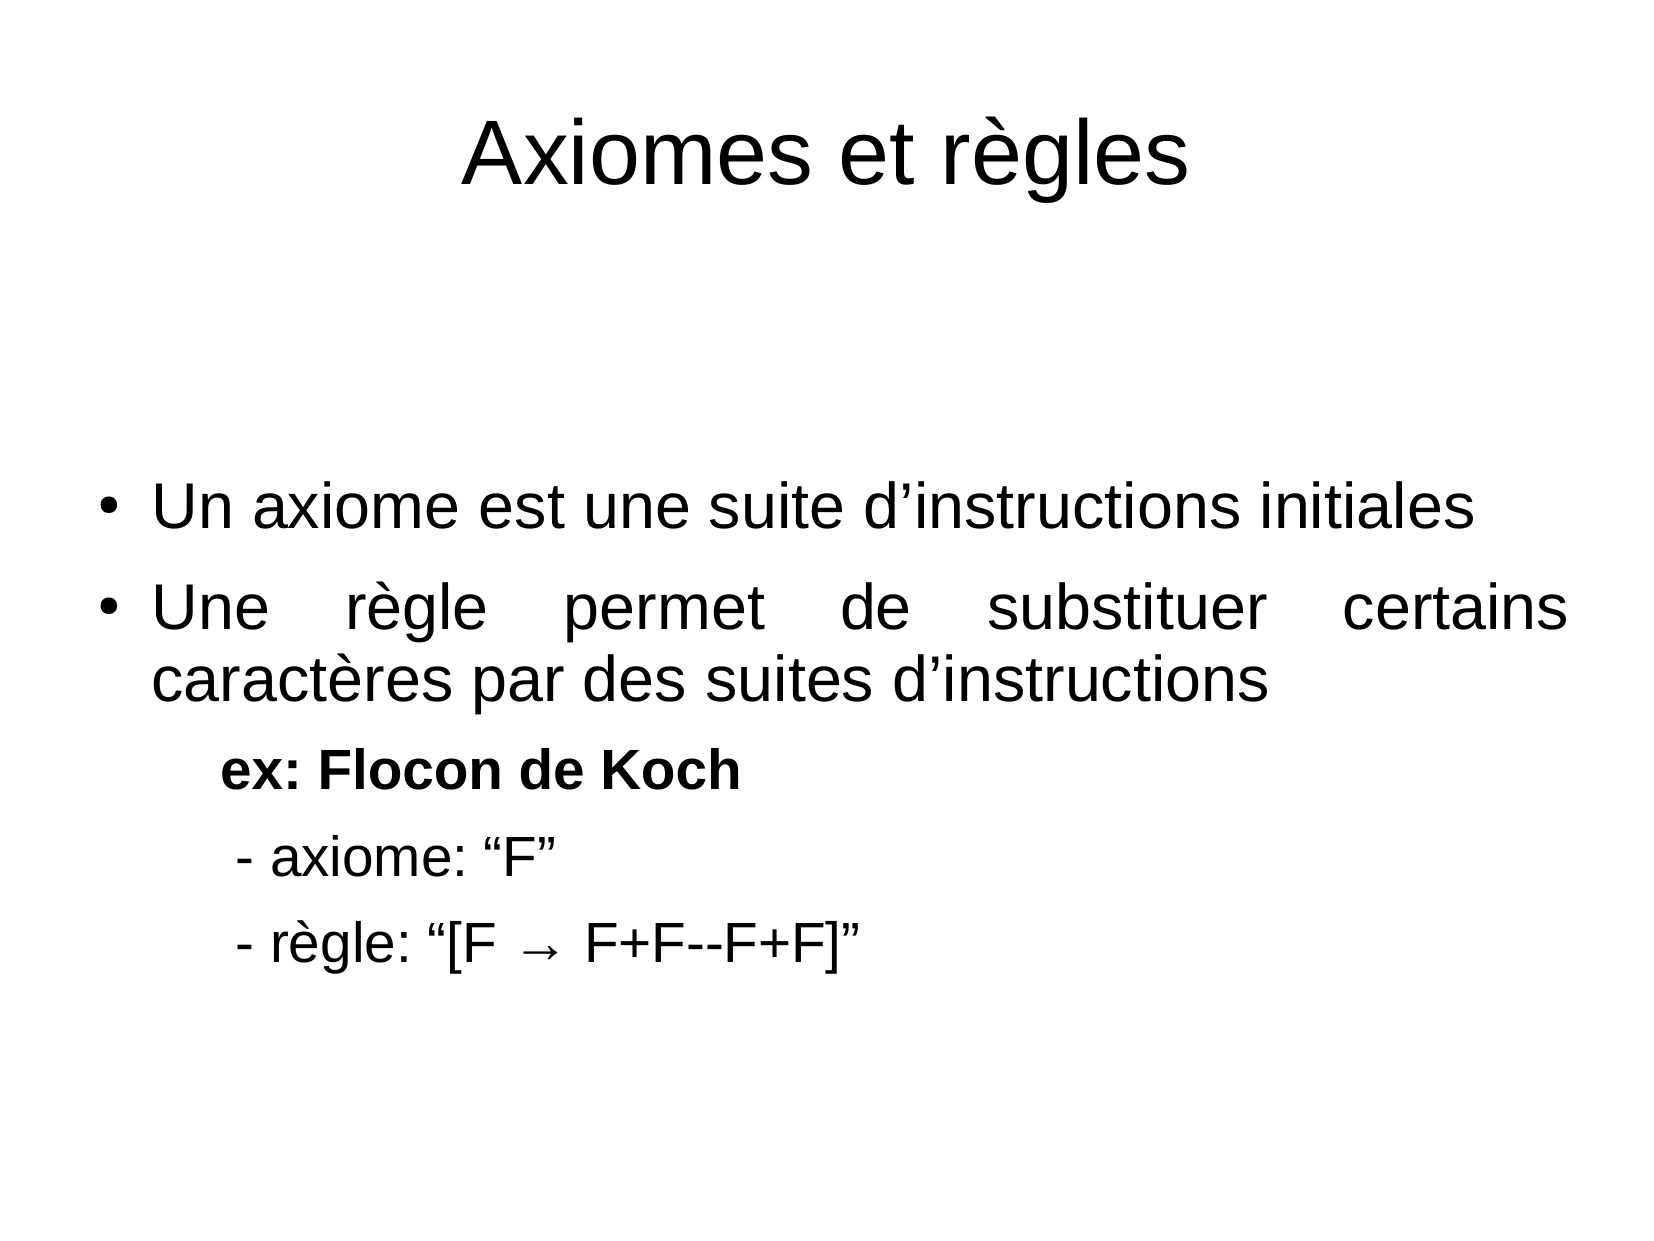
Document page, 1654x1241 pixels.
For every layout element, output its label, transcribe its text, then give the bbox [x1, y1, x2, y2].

title Axiomes et règles [82, 49, 1571, 257]
list Un axiome est une suite d’instructions initiales Une règle permet de substituer certains caractères par des suites d’instructions ex: Flocon de Koch - axiome: “F” - règle: “[F → F+F--F+F]” [82, 470, 1571, 976]
